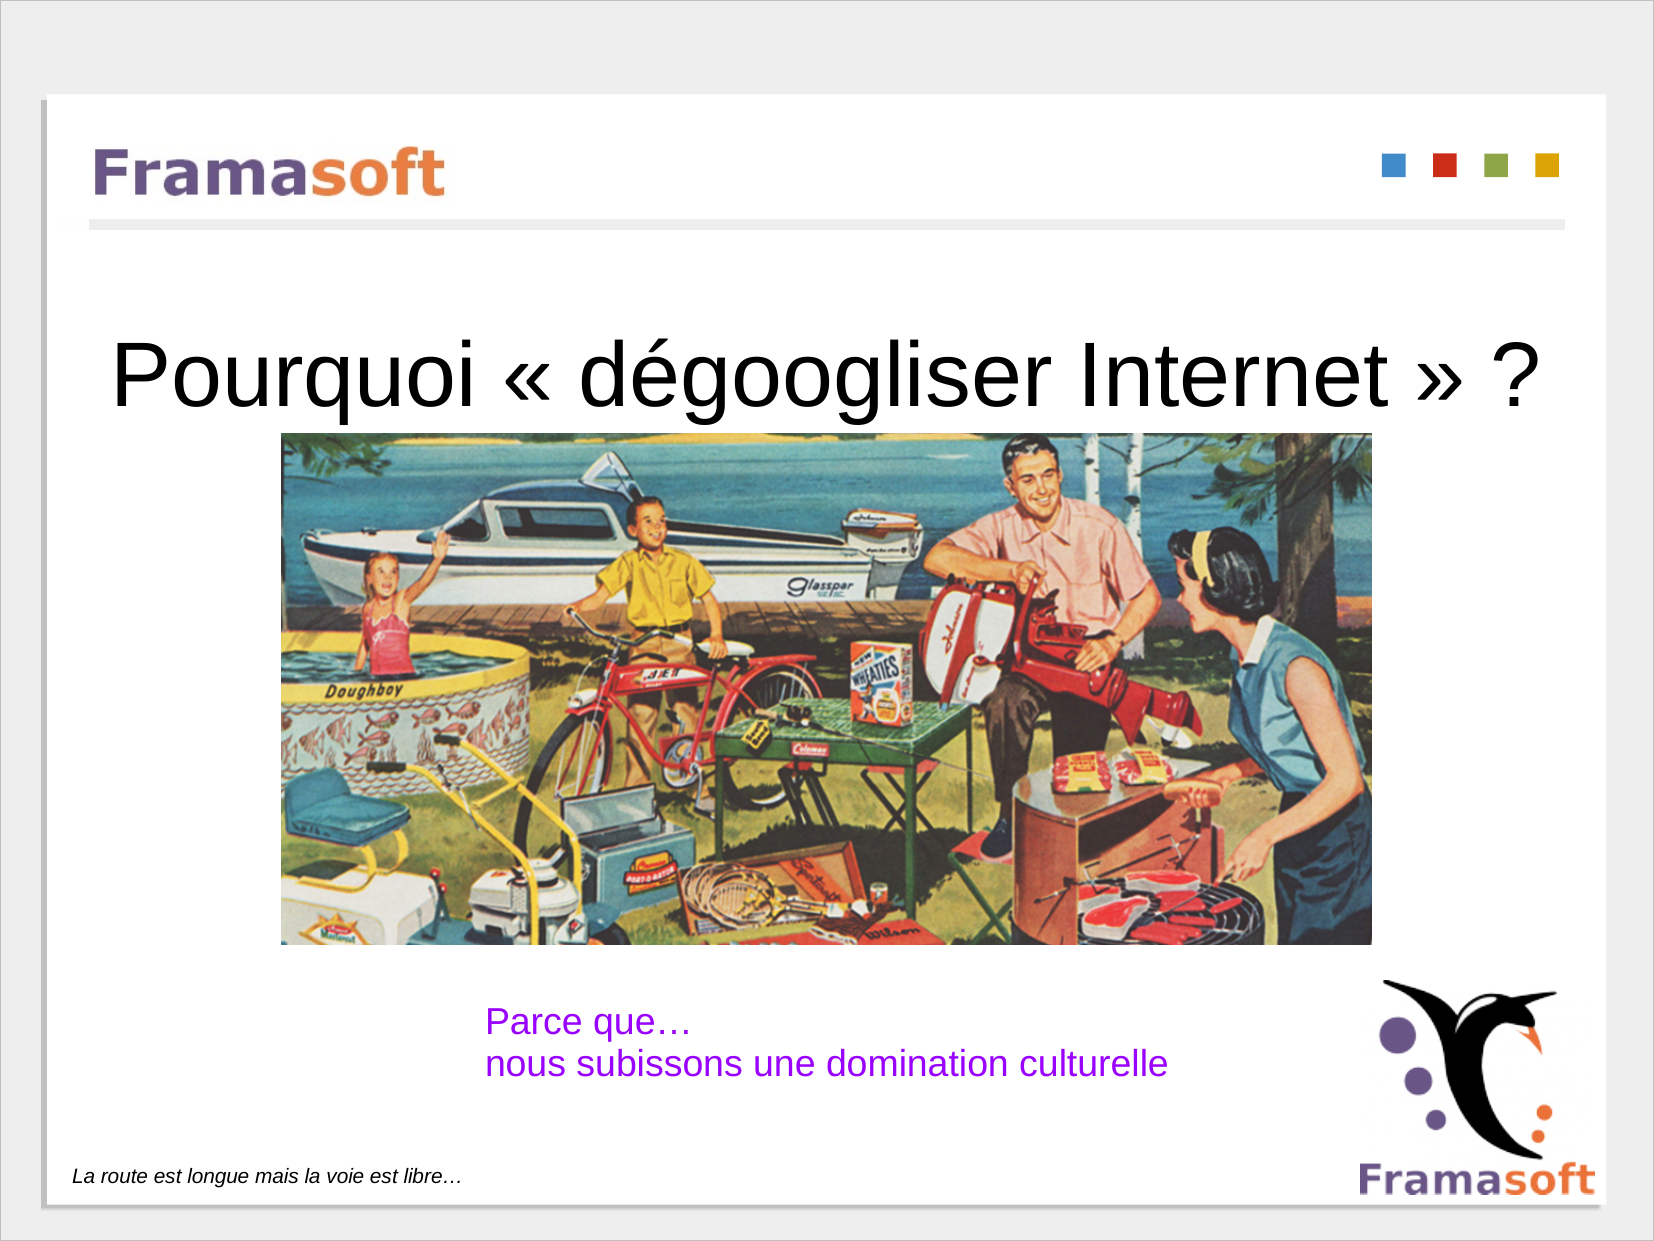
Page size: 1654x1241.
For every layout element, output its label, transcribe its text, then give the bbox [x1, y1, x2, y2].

picture [1360, 980, 1595, 1195]
text_box [0, 0, 1654, 1241]
text_box La route est longue mais la voie est libre… [57, 1157, 591, 1241]
picture [54, 104, 508, 225]
text_box Parce que… nous subissons une domination culturelle [470, 992, 1184, 1092]
title Pourquoi « dégoogliser Internet » ? [47, 271, 1607, 479]
picture [281, 433, 1372, 945]
